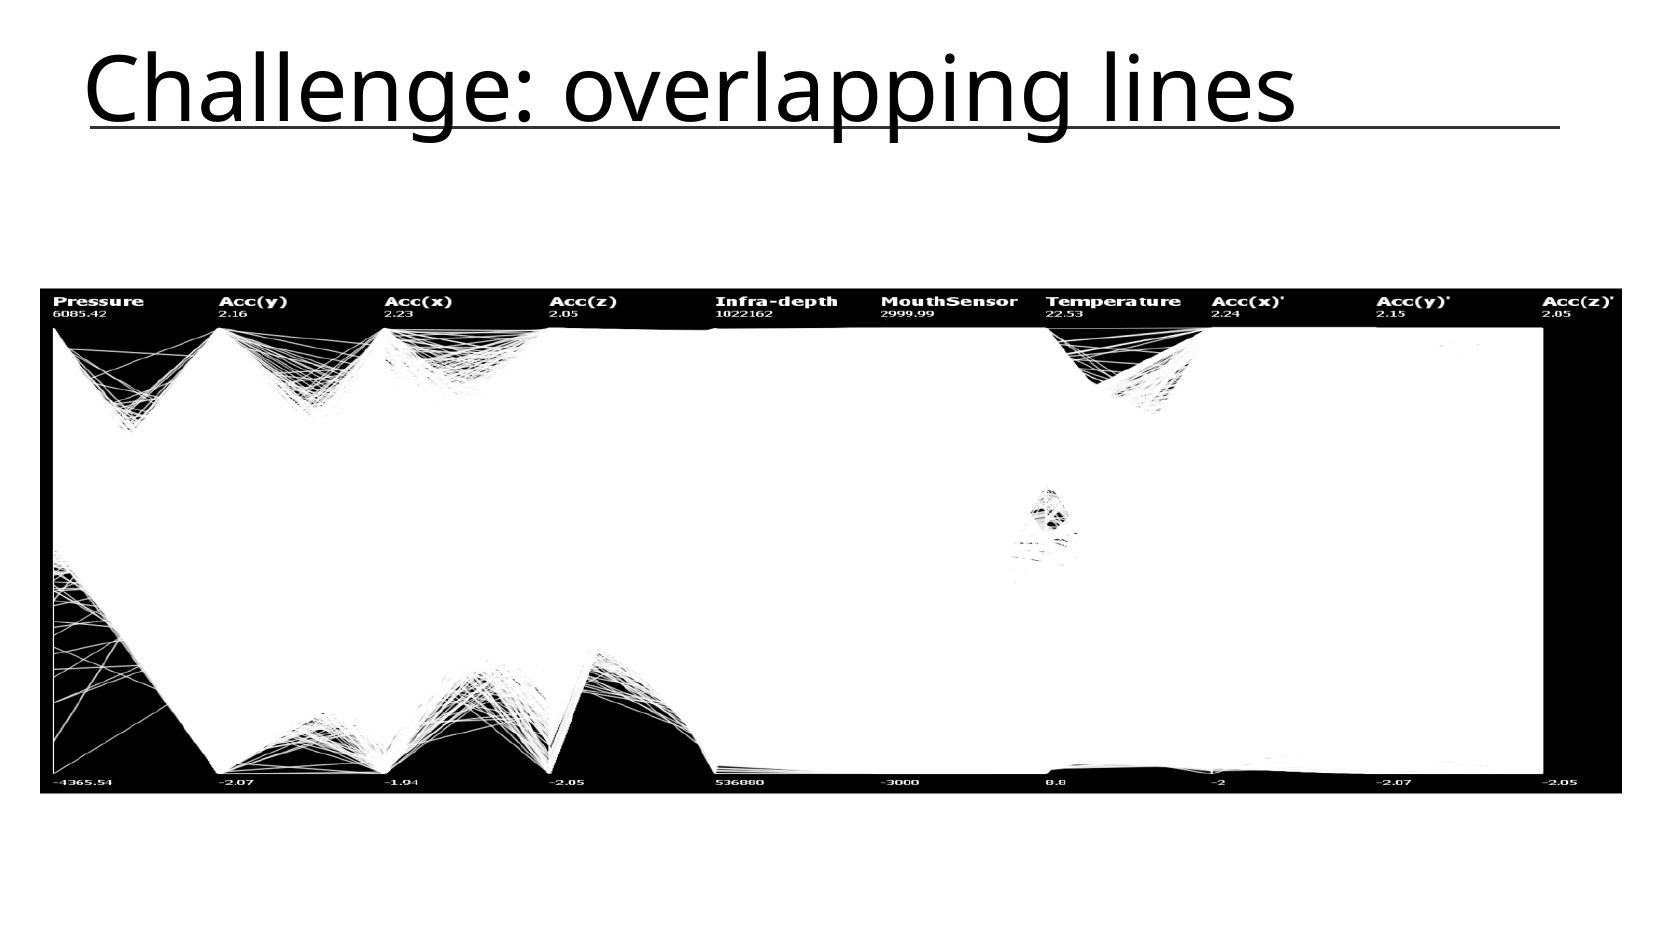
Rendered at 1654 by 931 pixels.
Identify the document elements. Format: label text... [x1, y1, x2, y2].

picture [28, 278, 1635, 804]
title Challenge: overlapping lines [82, 32, 1571, 140]
